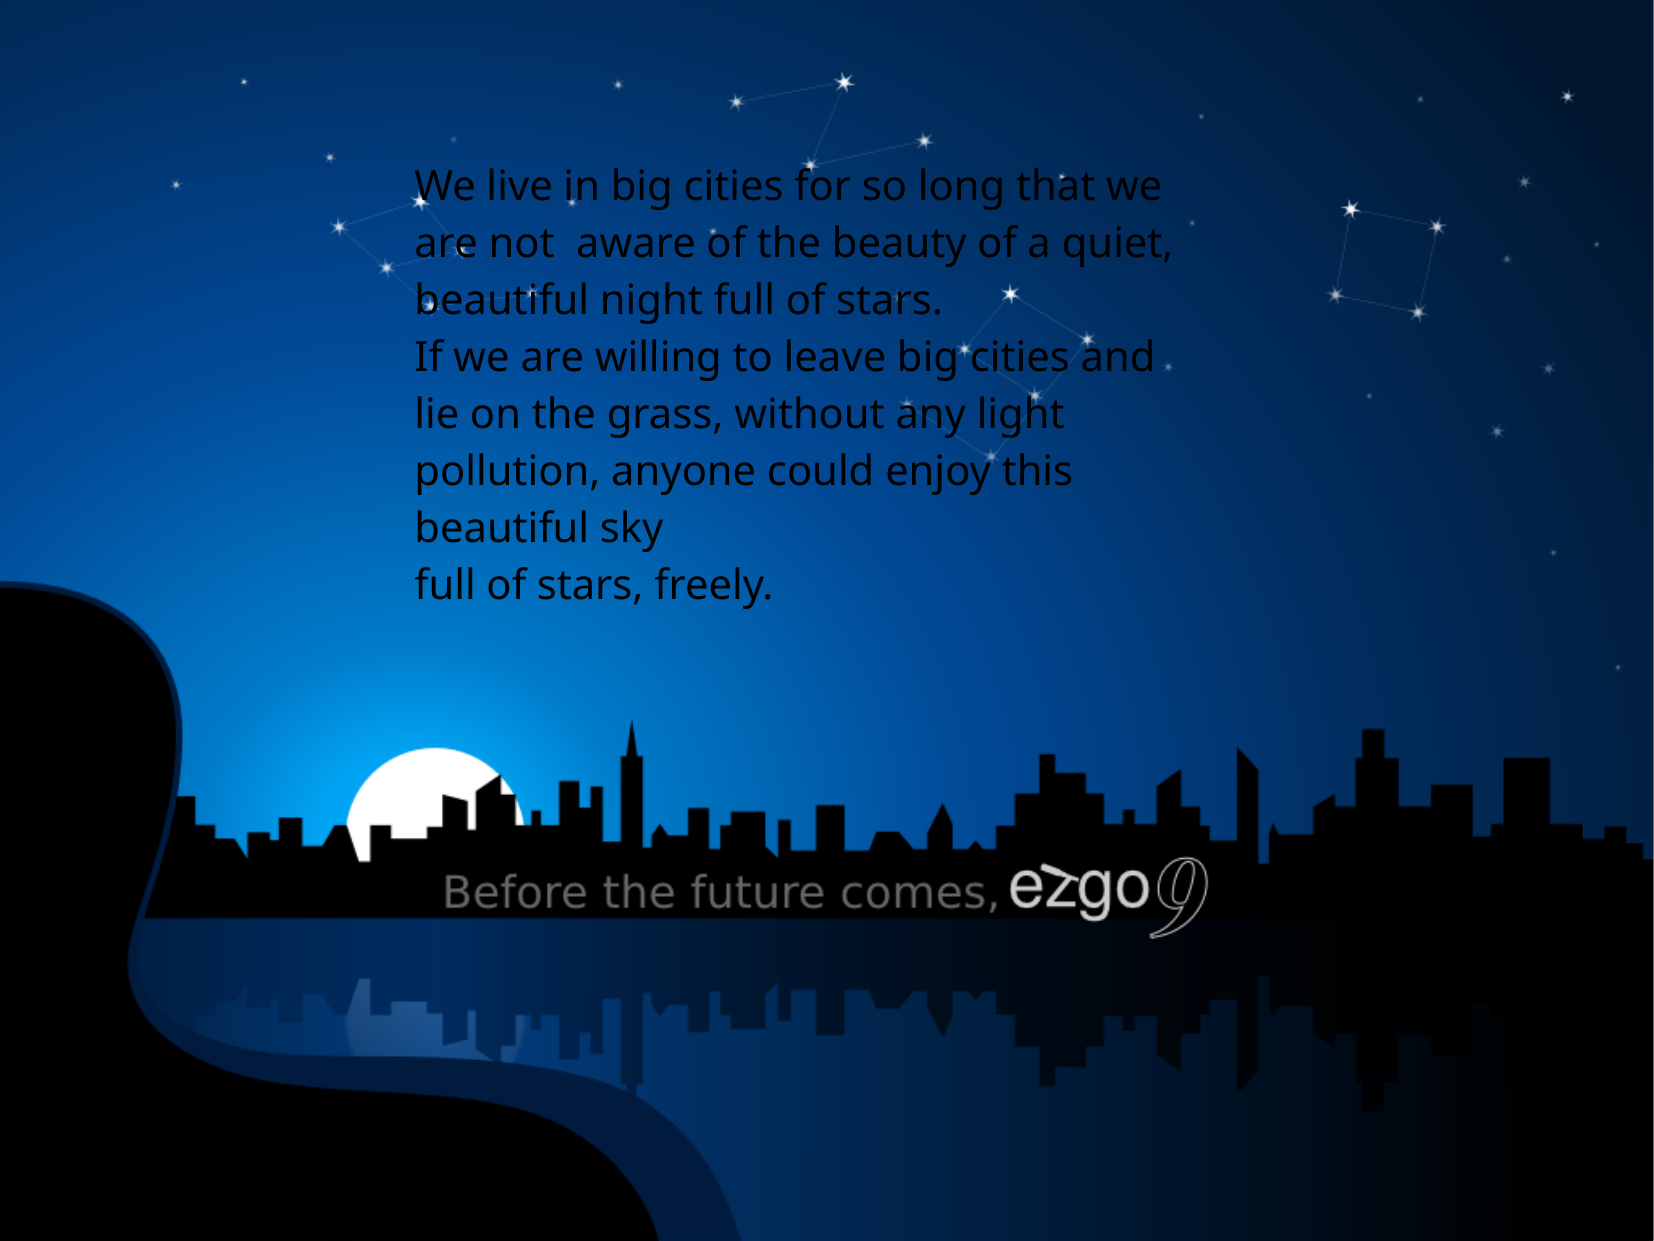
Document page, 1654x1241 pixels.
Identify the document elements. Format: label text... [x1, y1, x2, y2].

picture [0, 0, 1654, 1241]
text_box We live in big cities for so long that we are not aware of the beauty of a quiet, beautiful night full of stars. If we are willing to leave big cities and lie on the grass, without any light pollution, anyone could enjoy this beautiful sky full of stars, freely. [399, 148, 1217, 544]
